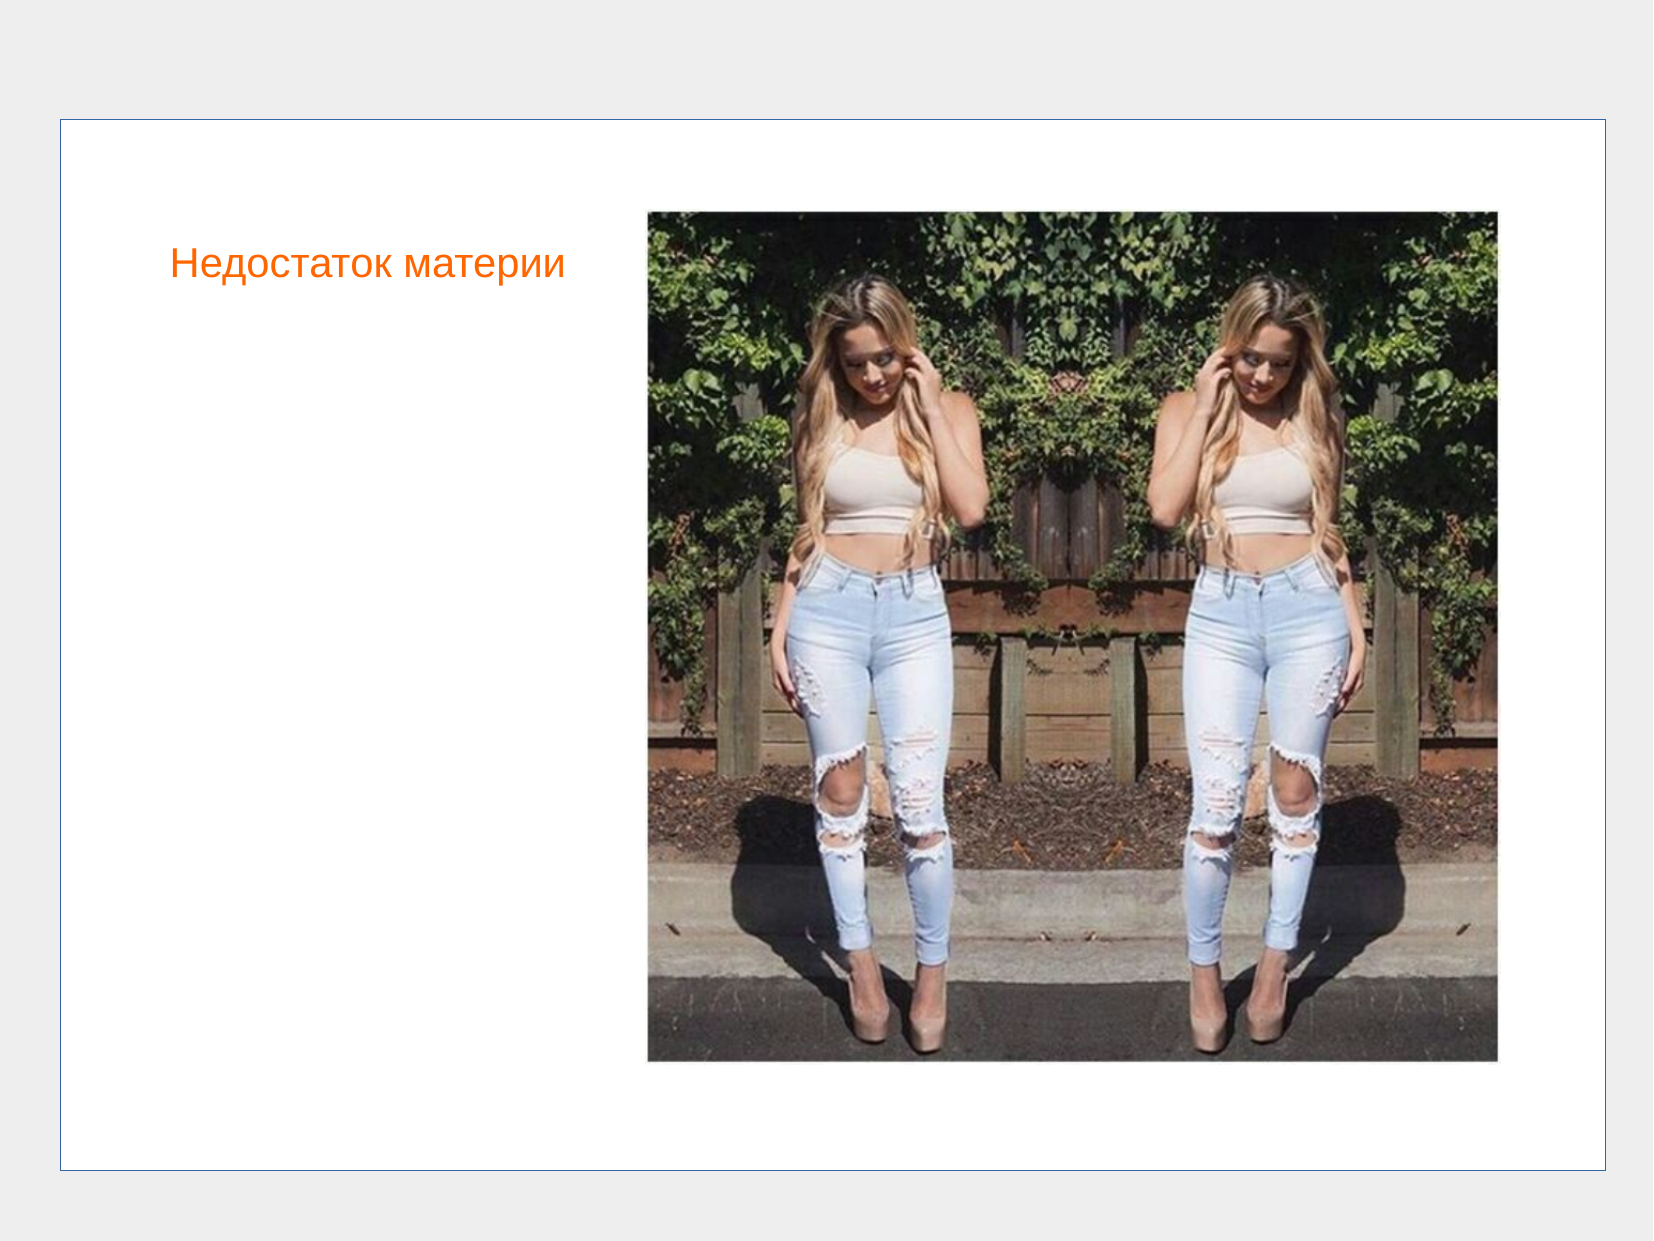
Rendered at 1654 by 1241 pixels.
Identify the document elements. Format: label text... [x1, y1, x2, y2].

subtitle Недостаток материи [134, 240, 645, 286]
picture [645, 209, 1501, 1066]
text_box [60, 119, 1606, 1171]
